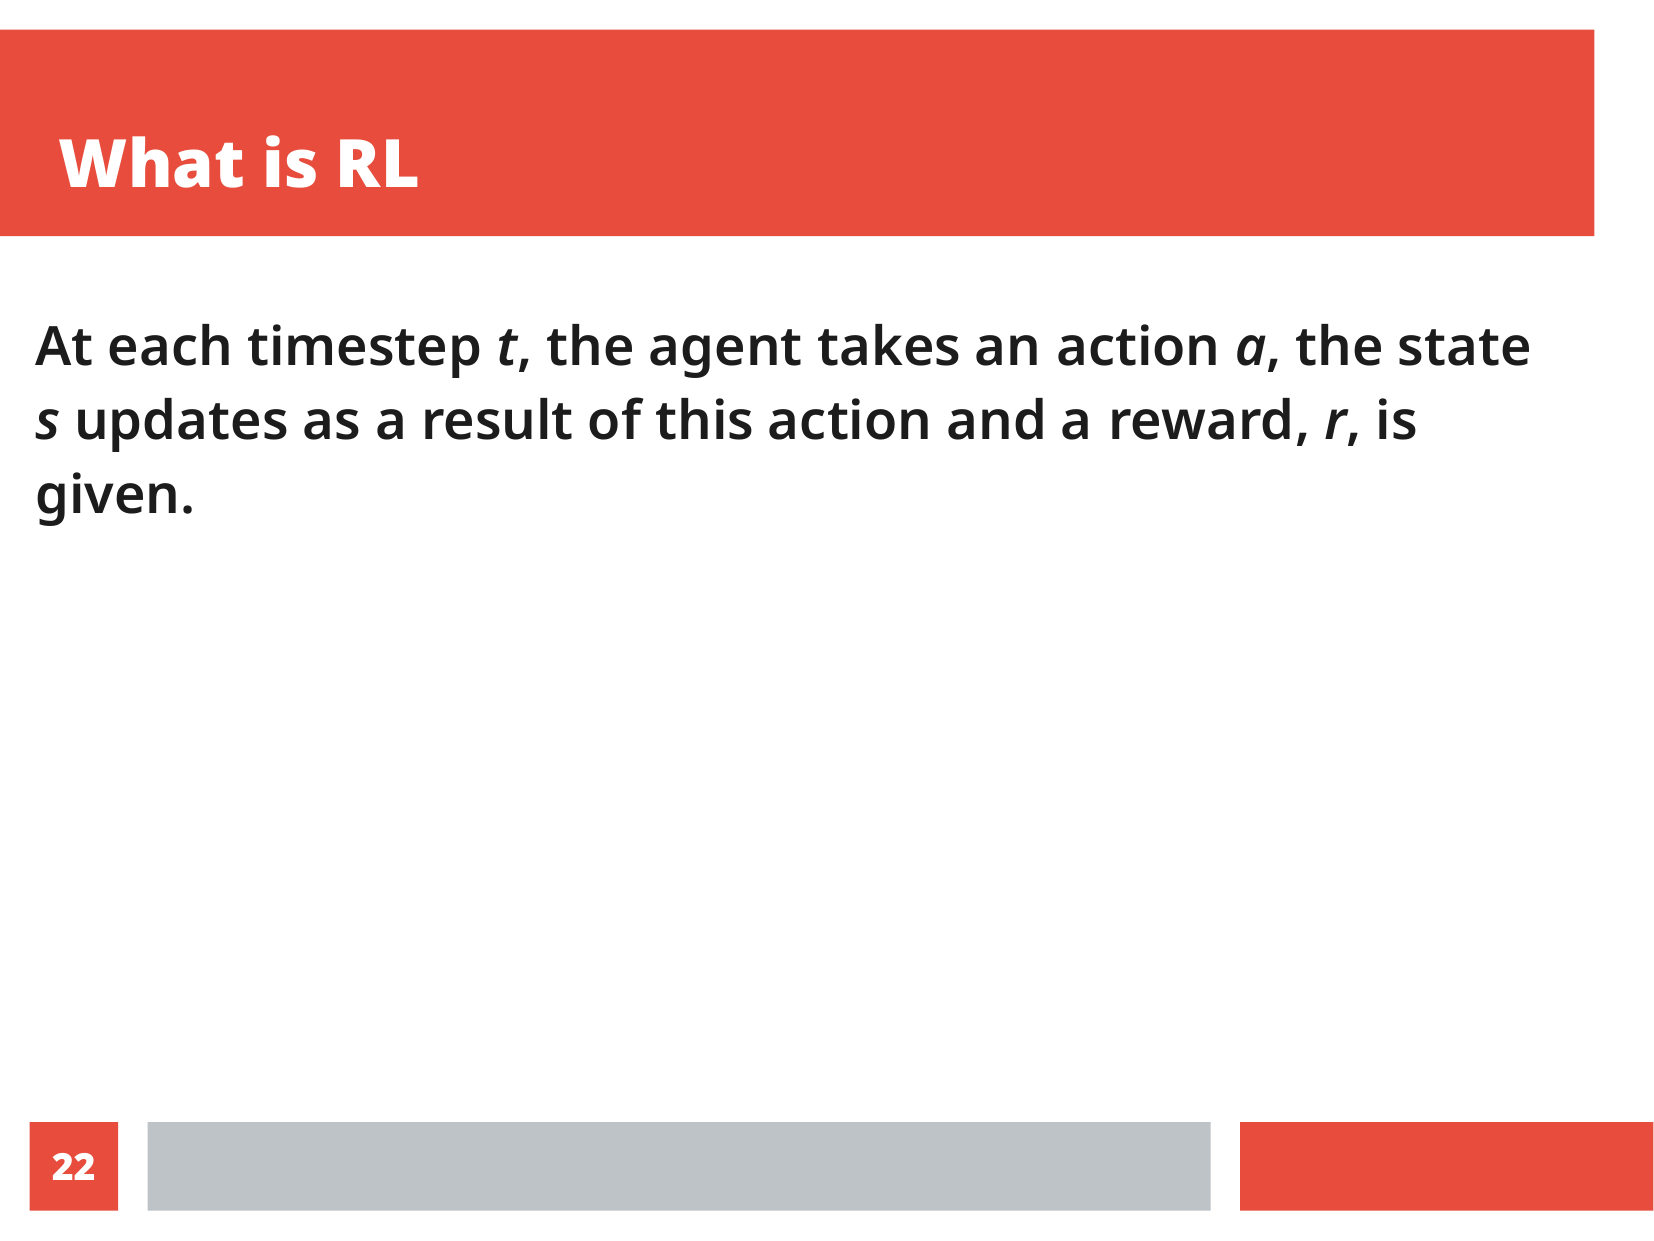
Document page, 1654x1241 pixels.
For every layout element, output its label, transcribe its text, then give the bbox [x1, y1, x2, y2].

title What is RL [59, 59, 1595, 207]
list At each timestep t, the agent takes an action a, the state s updates as a result of this action and a reward, r, is given. [35, 307, 1542, 1075]
